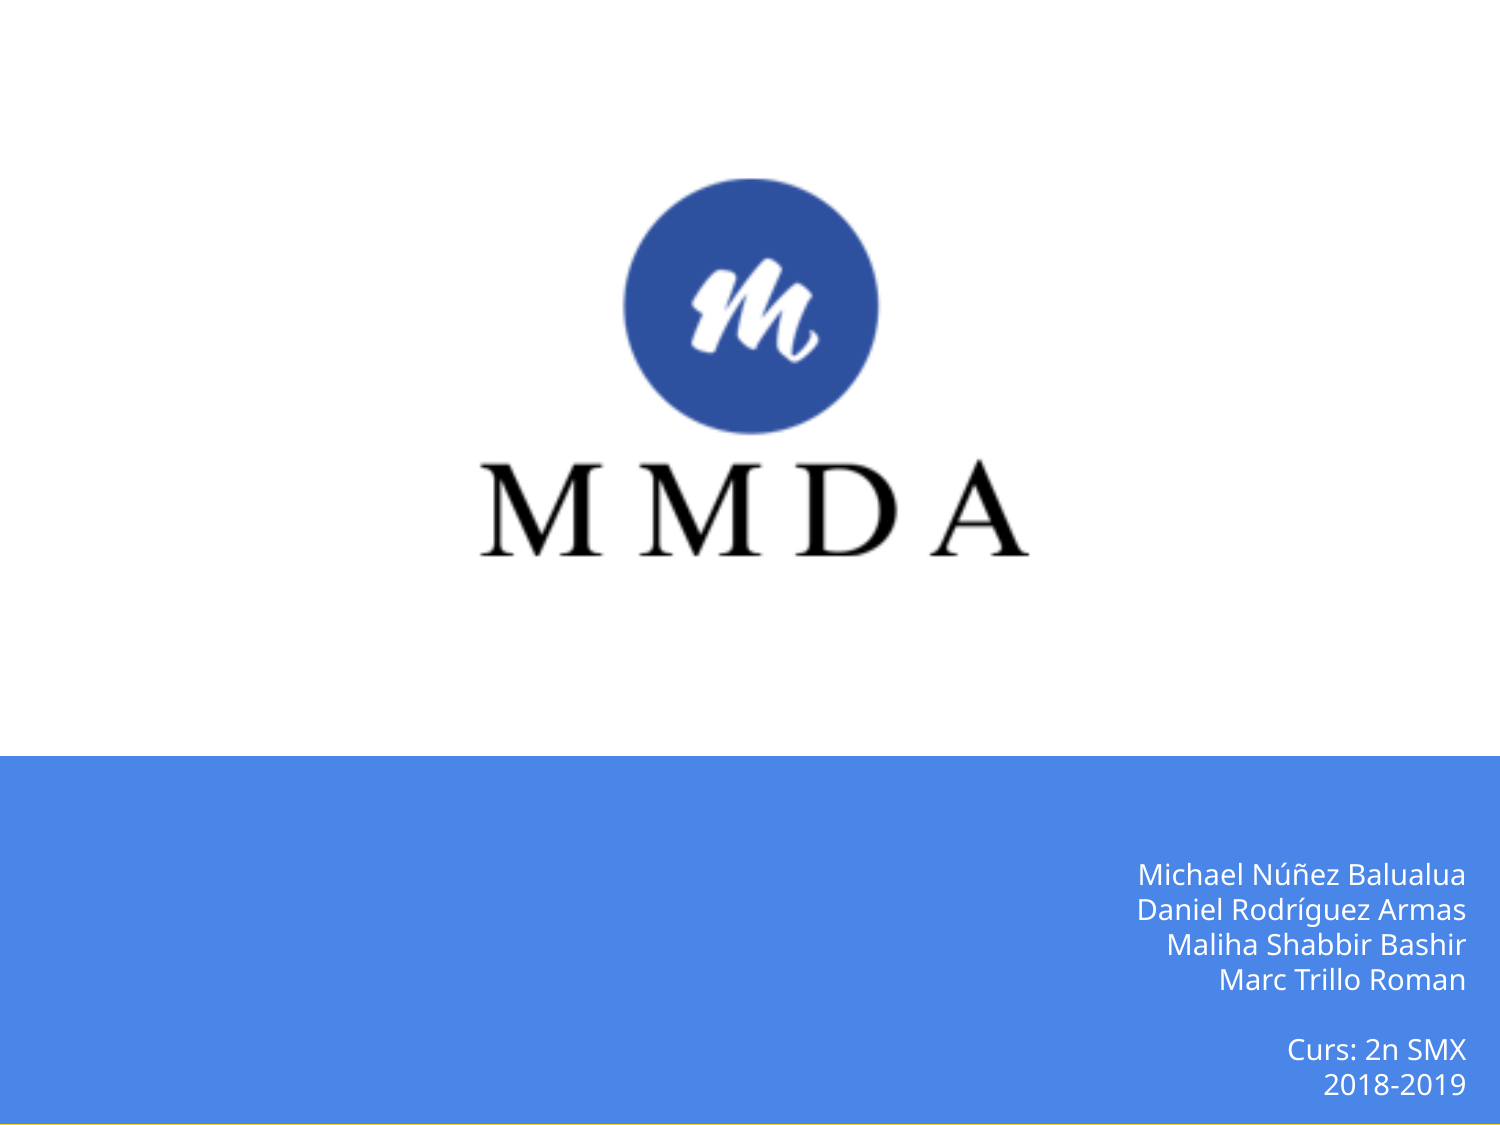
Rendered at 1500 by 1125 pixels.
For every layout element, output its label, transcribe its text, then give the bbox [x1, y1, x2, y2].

picture [462, 166, 1038, 565]
text_box [0, 756, 1500, 1124]
text_box Michael Núñez Balualua Daniel Rodríguez Armas Maliha Shabbir Bashir Marc Trillo Roman Curs: 2n SMX 2018-2019 [1054, 841, 1482, 1095]
